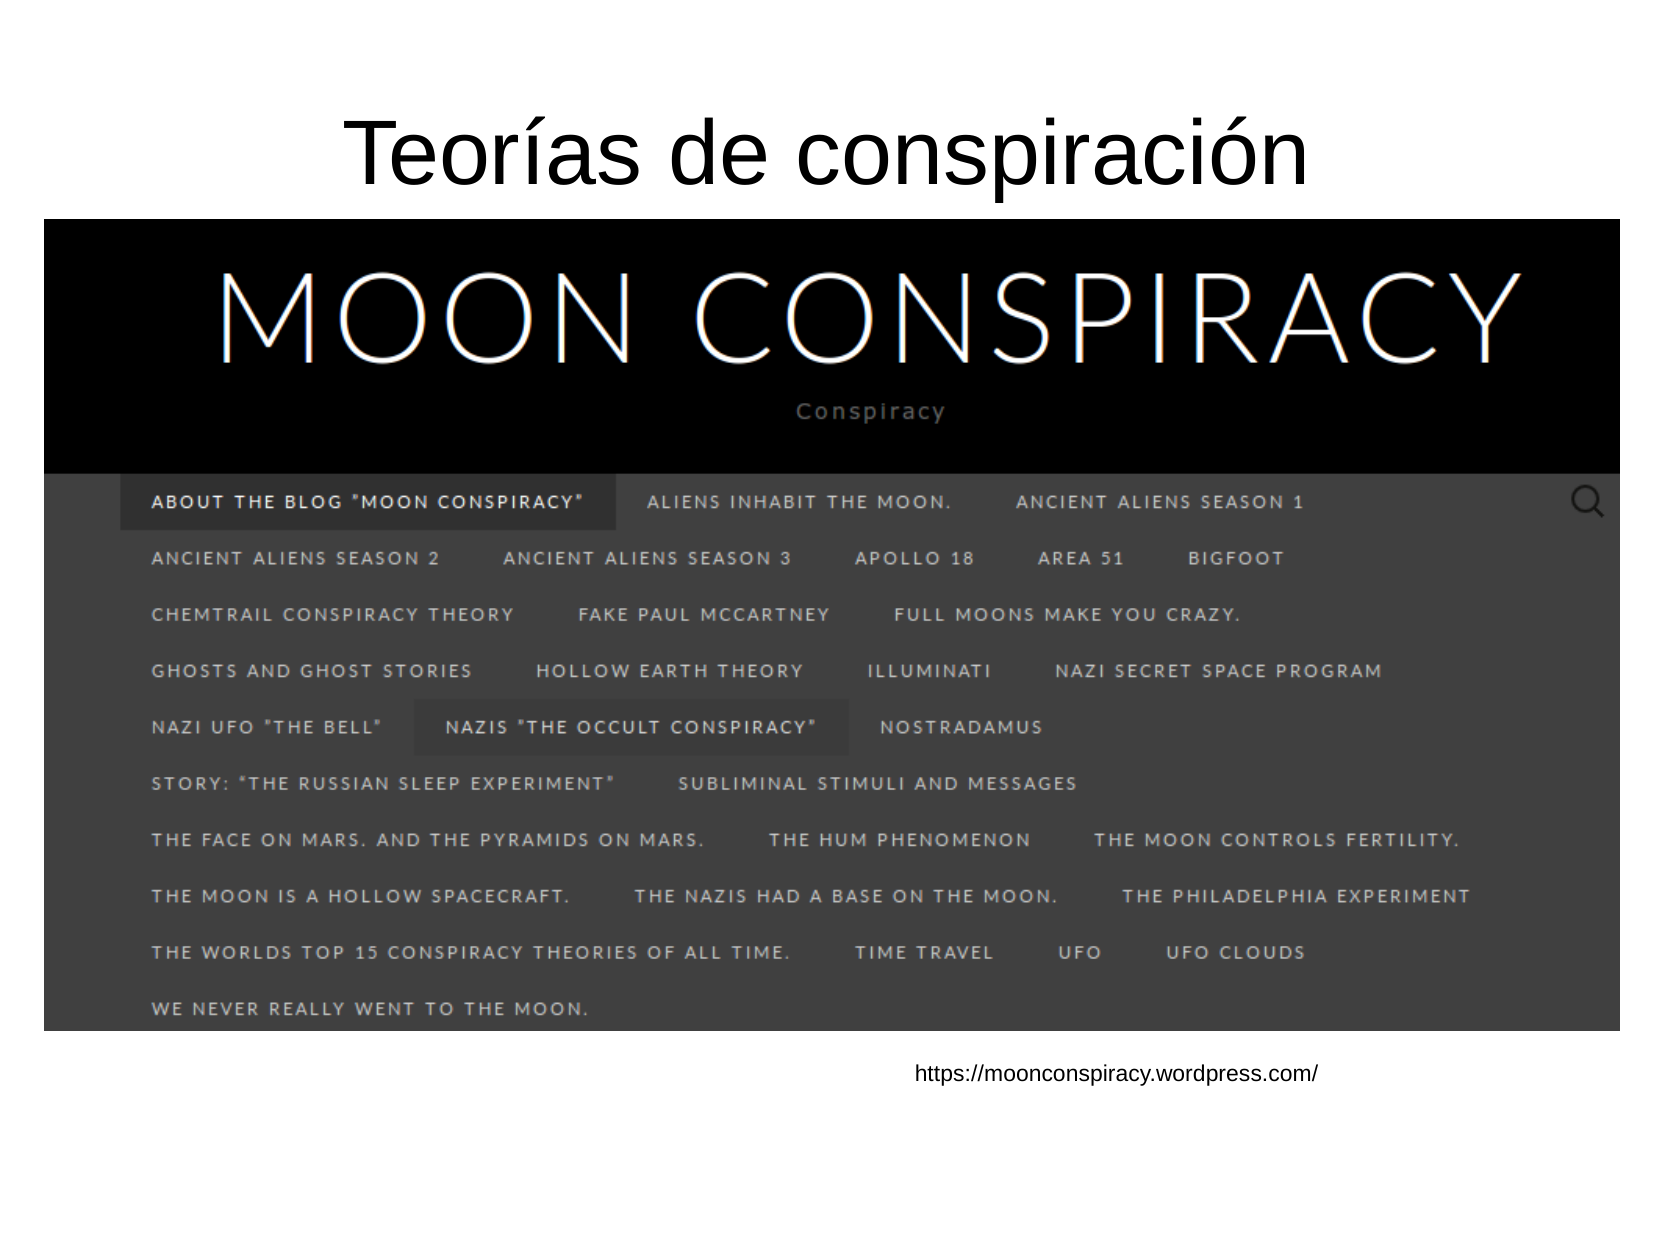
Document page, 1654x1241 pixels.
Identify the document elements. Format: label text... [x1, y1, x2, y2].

picture [44, 219, 1620, 1031]
text_box https://moonconspiracy.wordpress.com/ [900, 1053, 1587, 1111]
title Teorías de conspiración [82, 49, 1571, 219]
